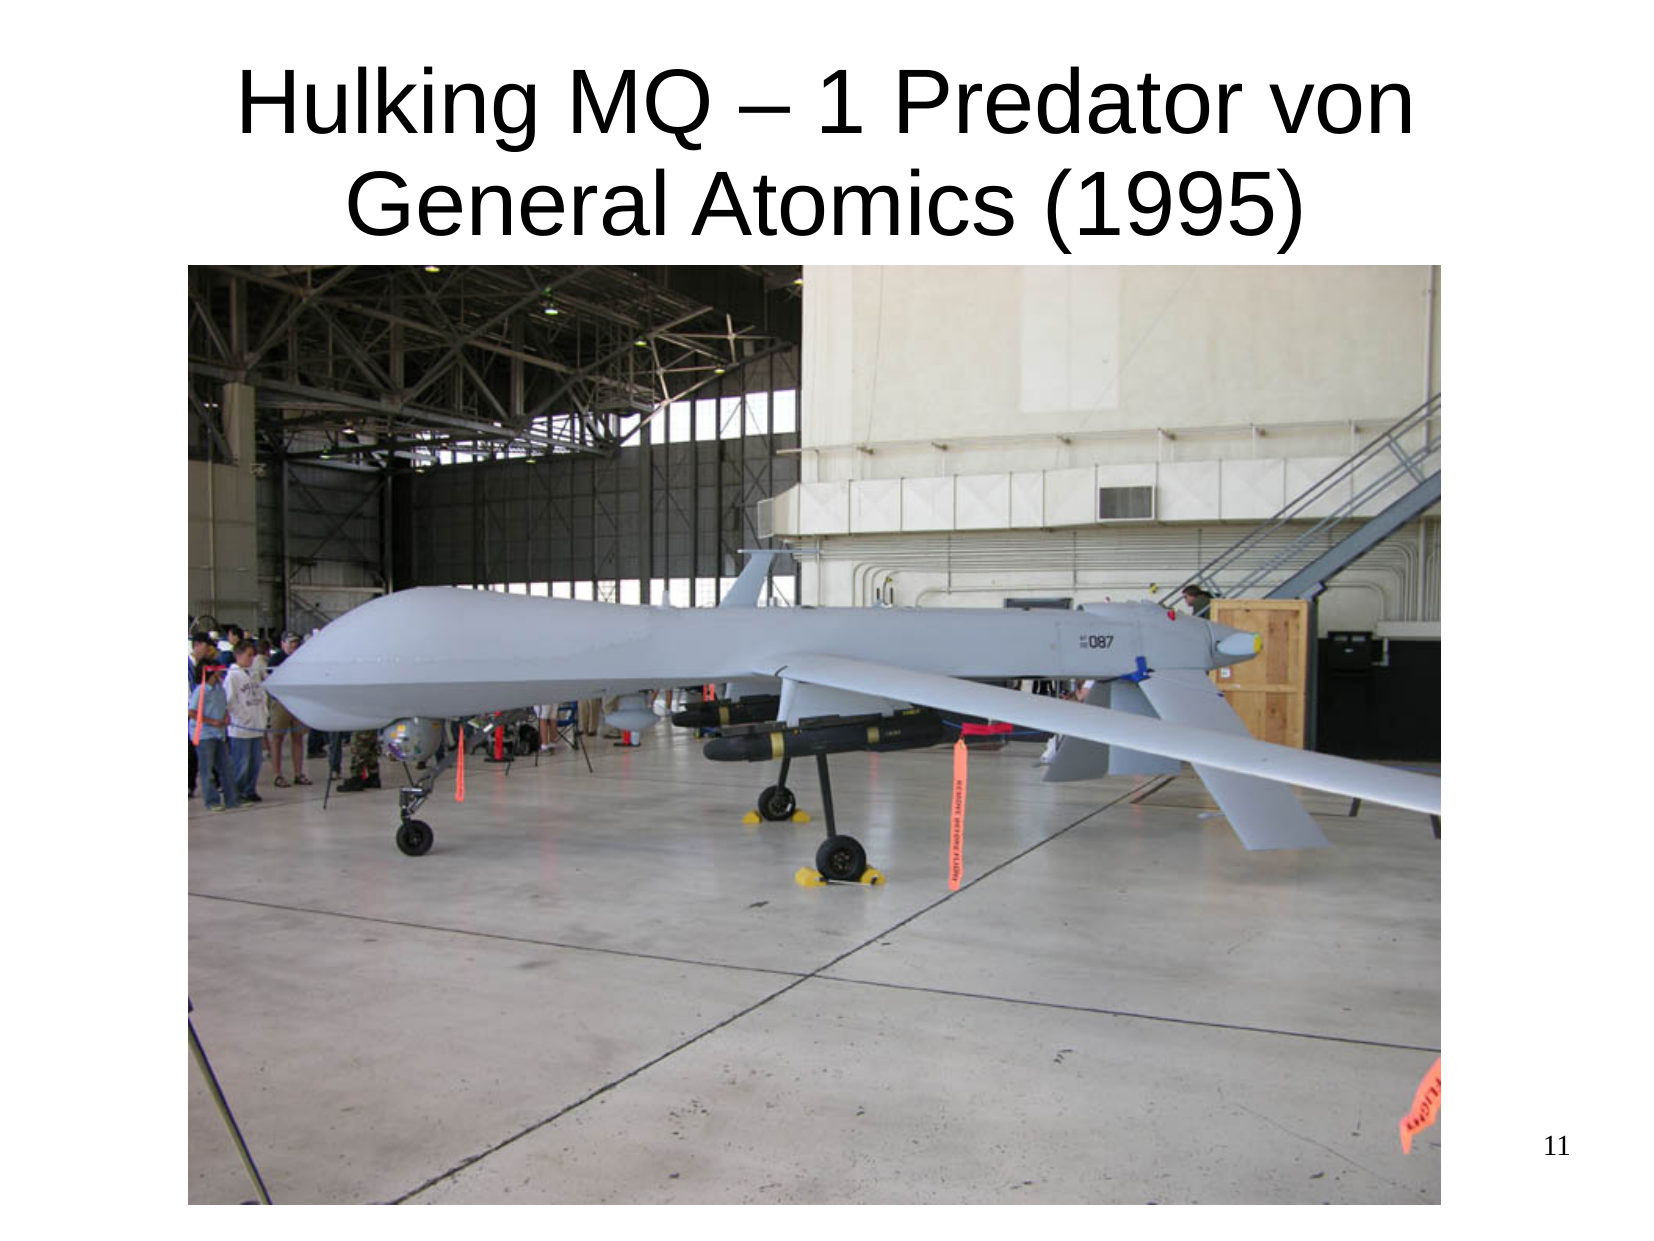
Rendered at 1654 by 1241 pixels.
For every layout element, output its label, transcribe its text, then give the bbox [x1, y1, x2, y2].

picture [188, 265, 1441, 1205]
title Hulking MQ – 1 Predator von General Atomics (1995) [82, 49, 1571, 257]
